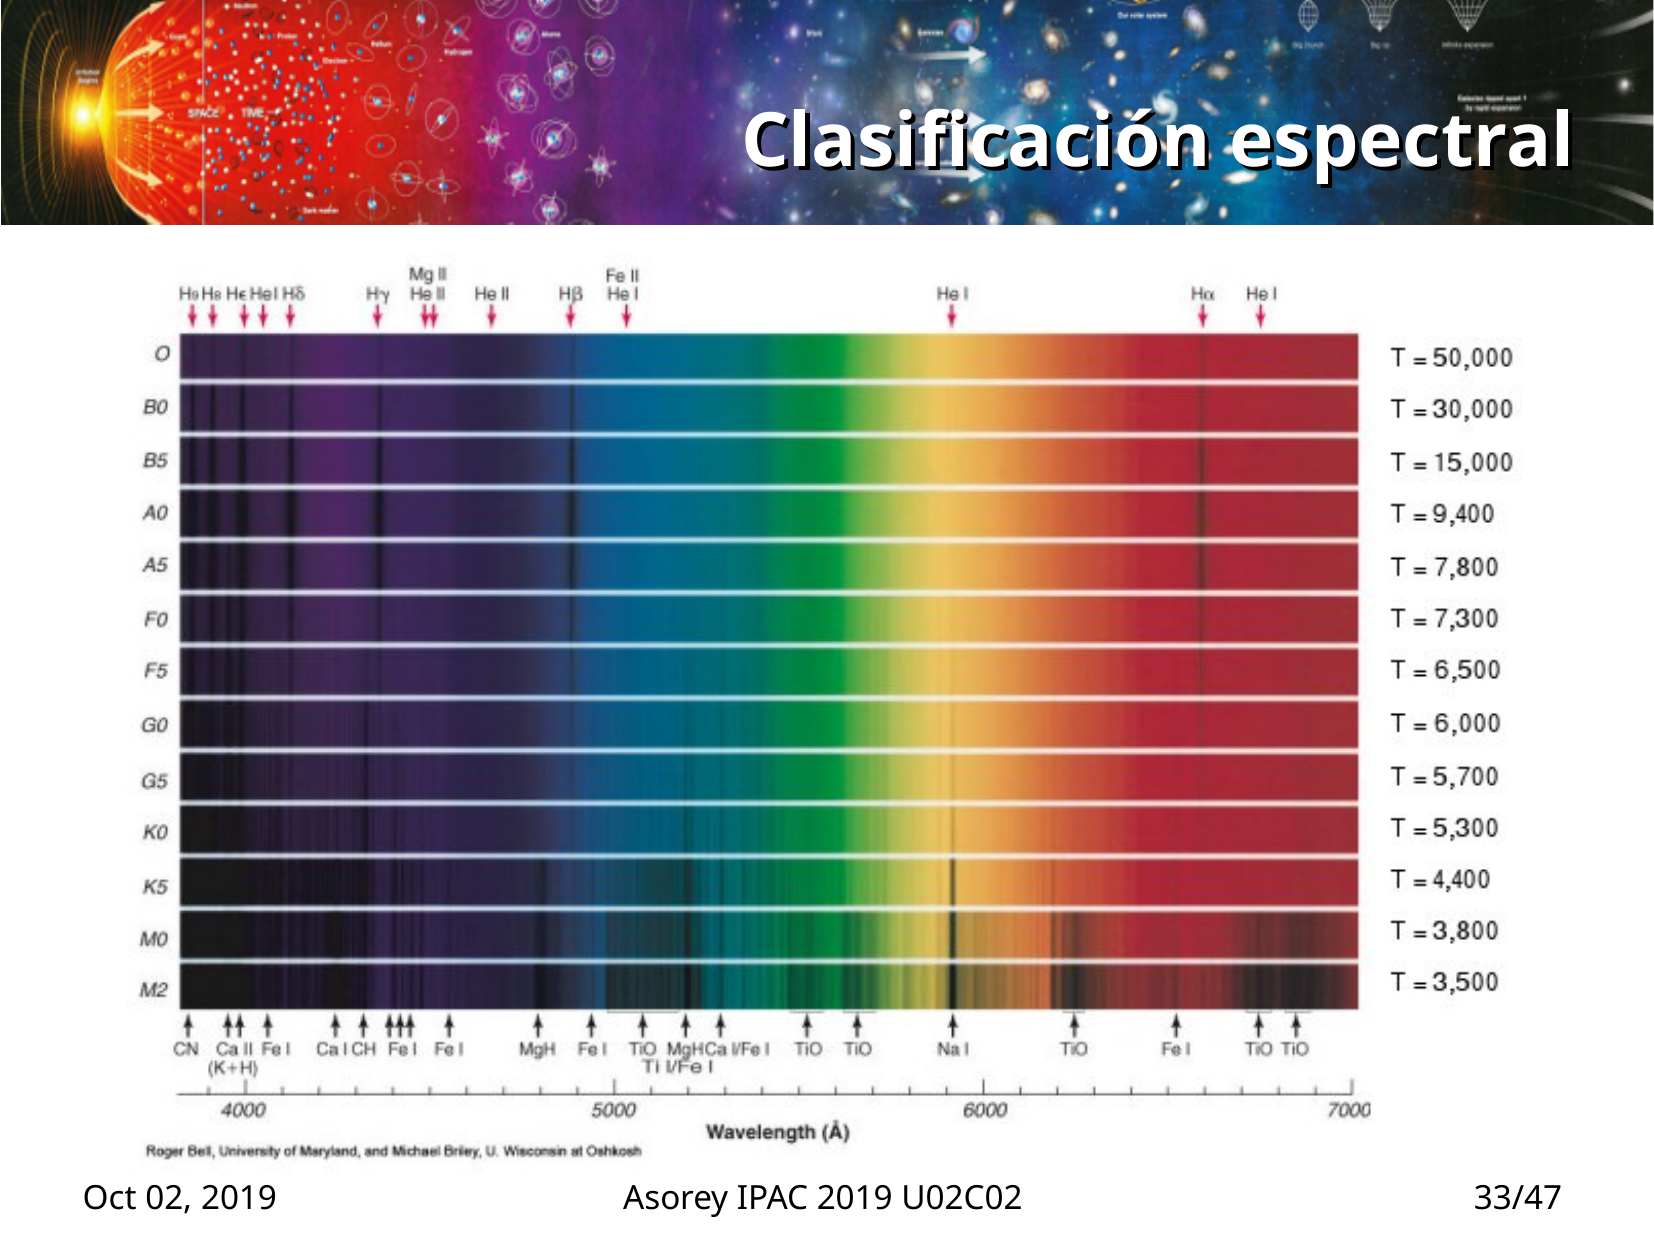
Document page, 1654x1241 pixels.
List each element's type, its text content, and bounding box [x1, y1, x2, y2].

picture [127, 254, 1527, 1174]
title Clasificación espectral [86, 49, 1576, 226]
picture [1, 0, 1654, 225]
